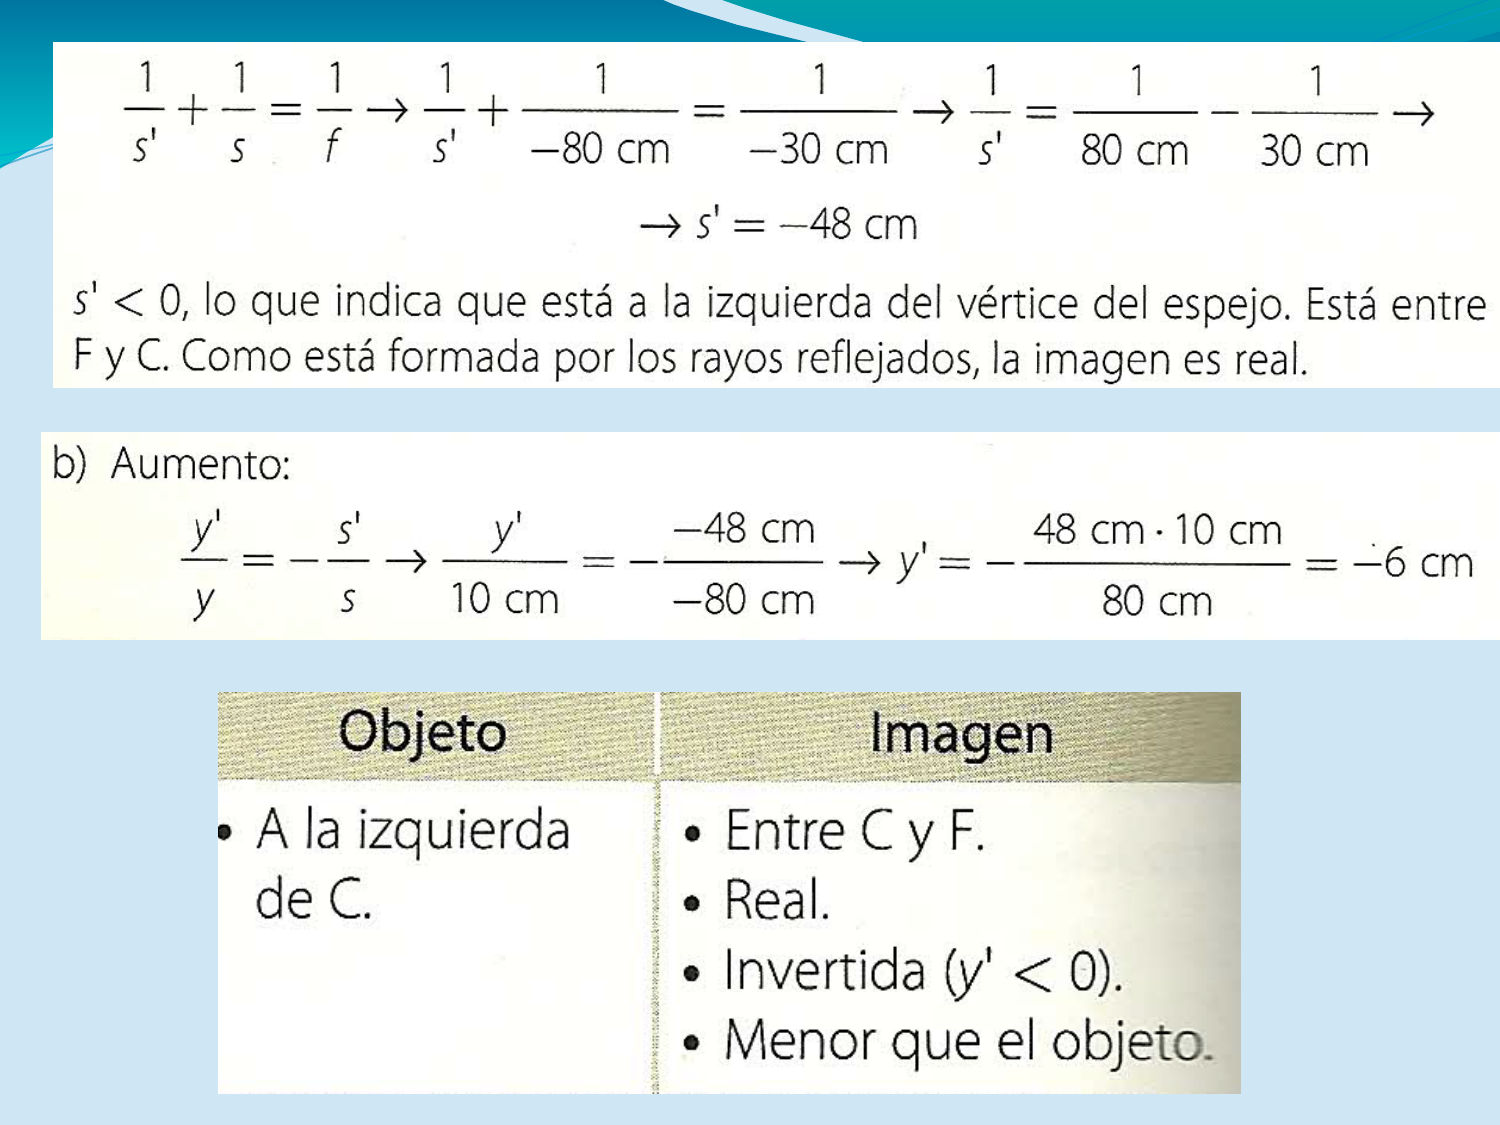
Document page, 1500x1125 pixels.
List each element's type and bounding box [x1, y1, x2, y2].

picture [218, 692, 1241, 1094]
picture [41, 432, 1500, 640]
picture [53, 41, 1500, 388]
